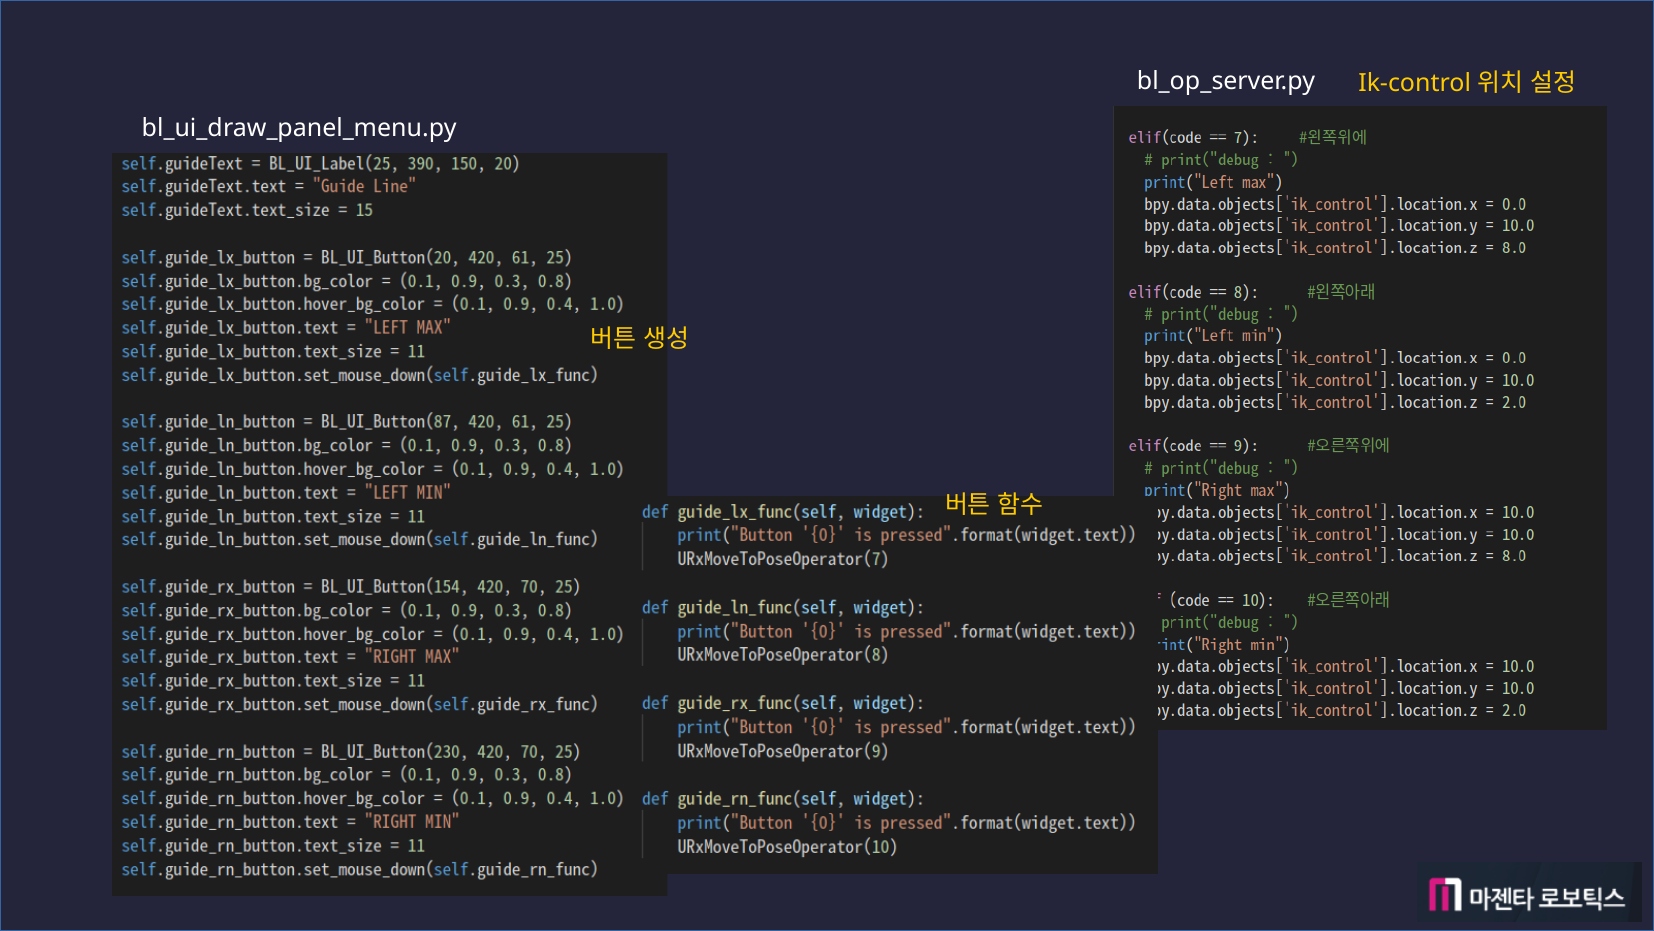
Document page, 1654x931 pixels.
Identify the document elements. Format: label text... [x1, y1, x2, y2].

list bl_ui_draw_panel_menu.py [70, 110, 745, 650]
list 버튼 생성 [519, 318, 721, 402]
picture [1417, 862, 1642, 922]
picture [112, 153, 1607, 896]
list bl_op_server.py [1066, 62, 1654, 603]
list Ik-control 위치 설정 [1287, 62, 1583, 146]
list 버튼 함수 [874, 484, 1075, 567]
text_box [0, 0, 1654, 931]
